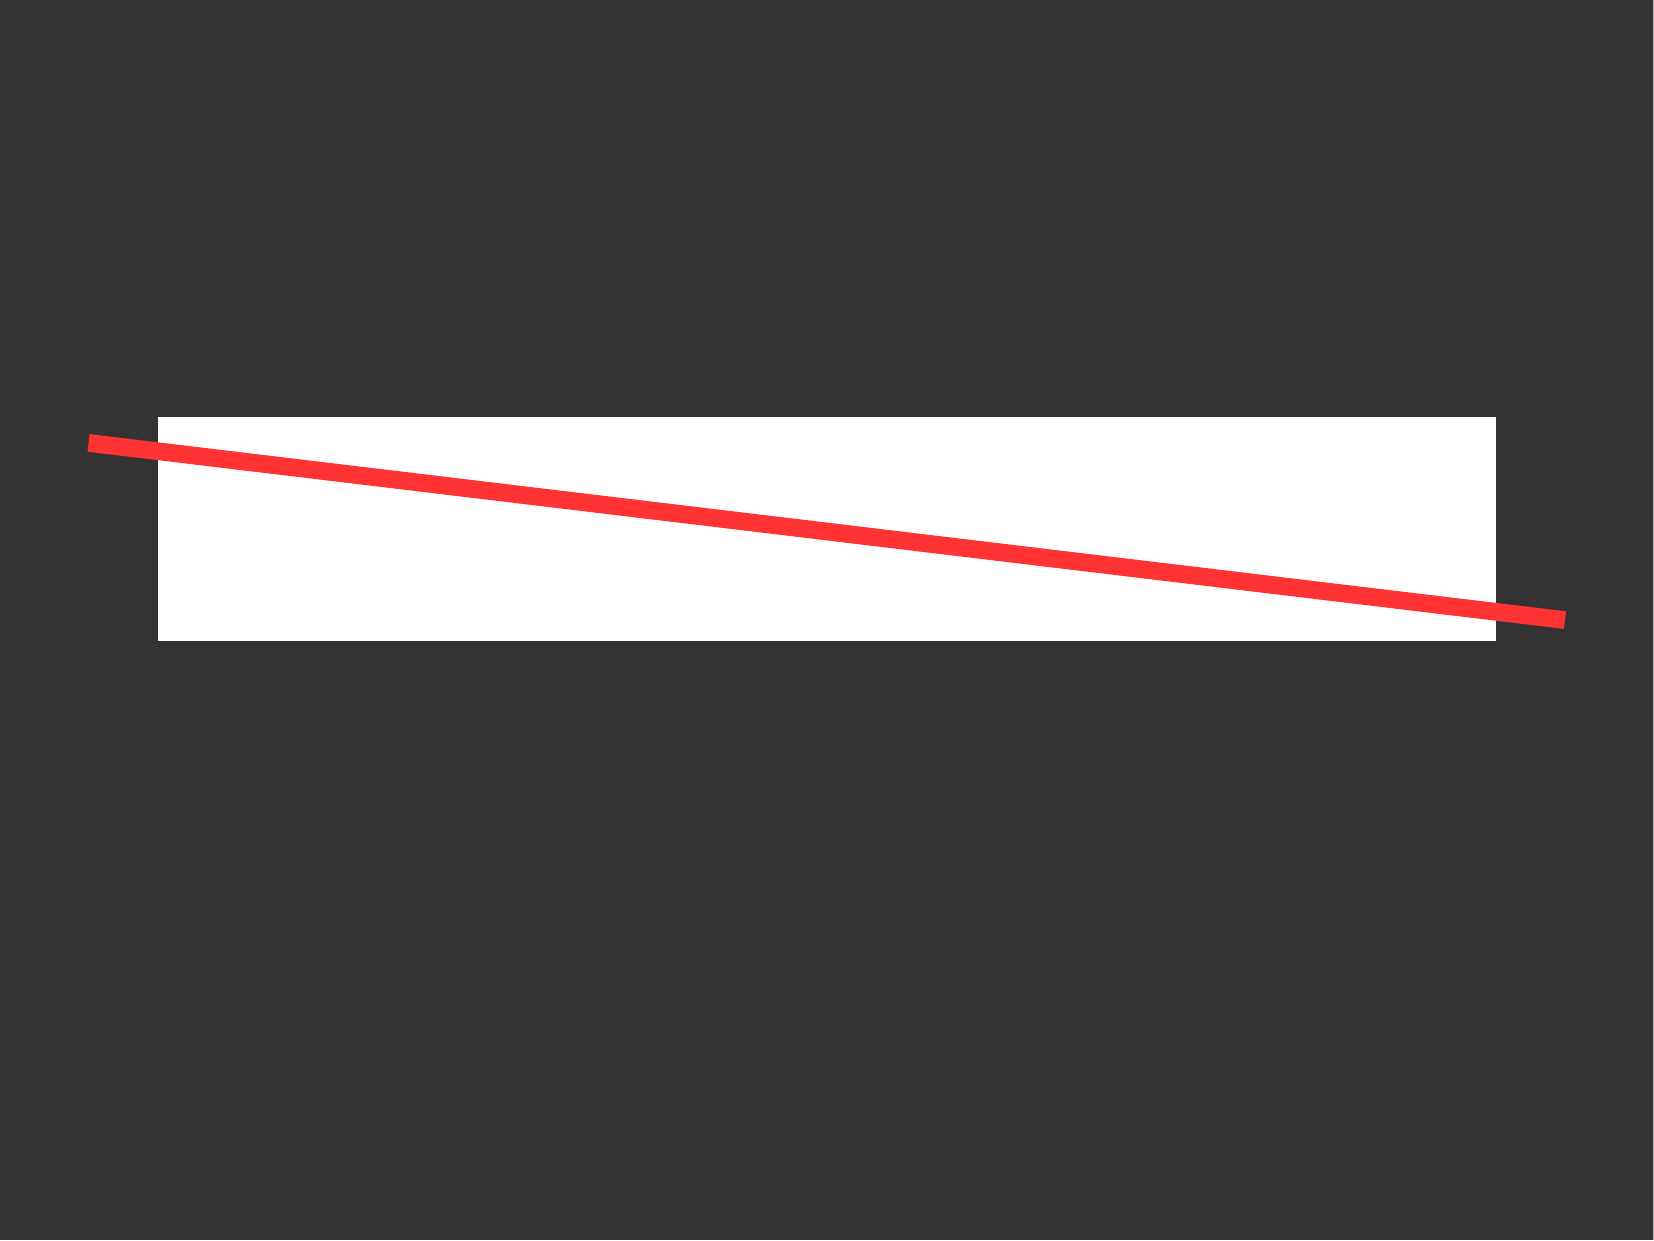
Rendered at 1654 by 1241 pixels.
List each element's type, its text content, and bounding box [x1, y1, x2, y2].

subtitle You are wrong! [82, 49, 1571, 1010]
